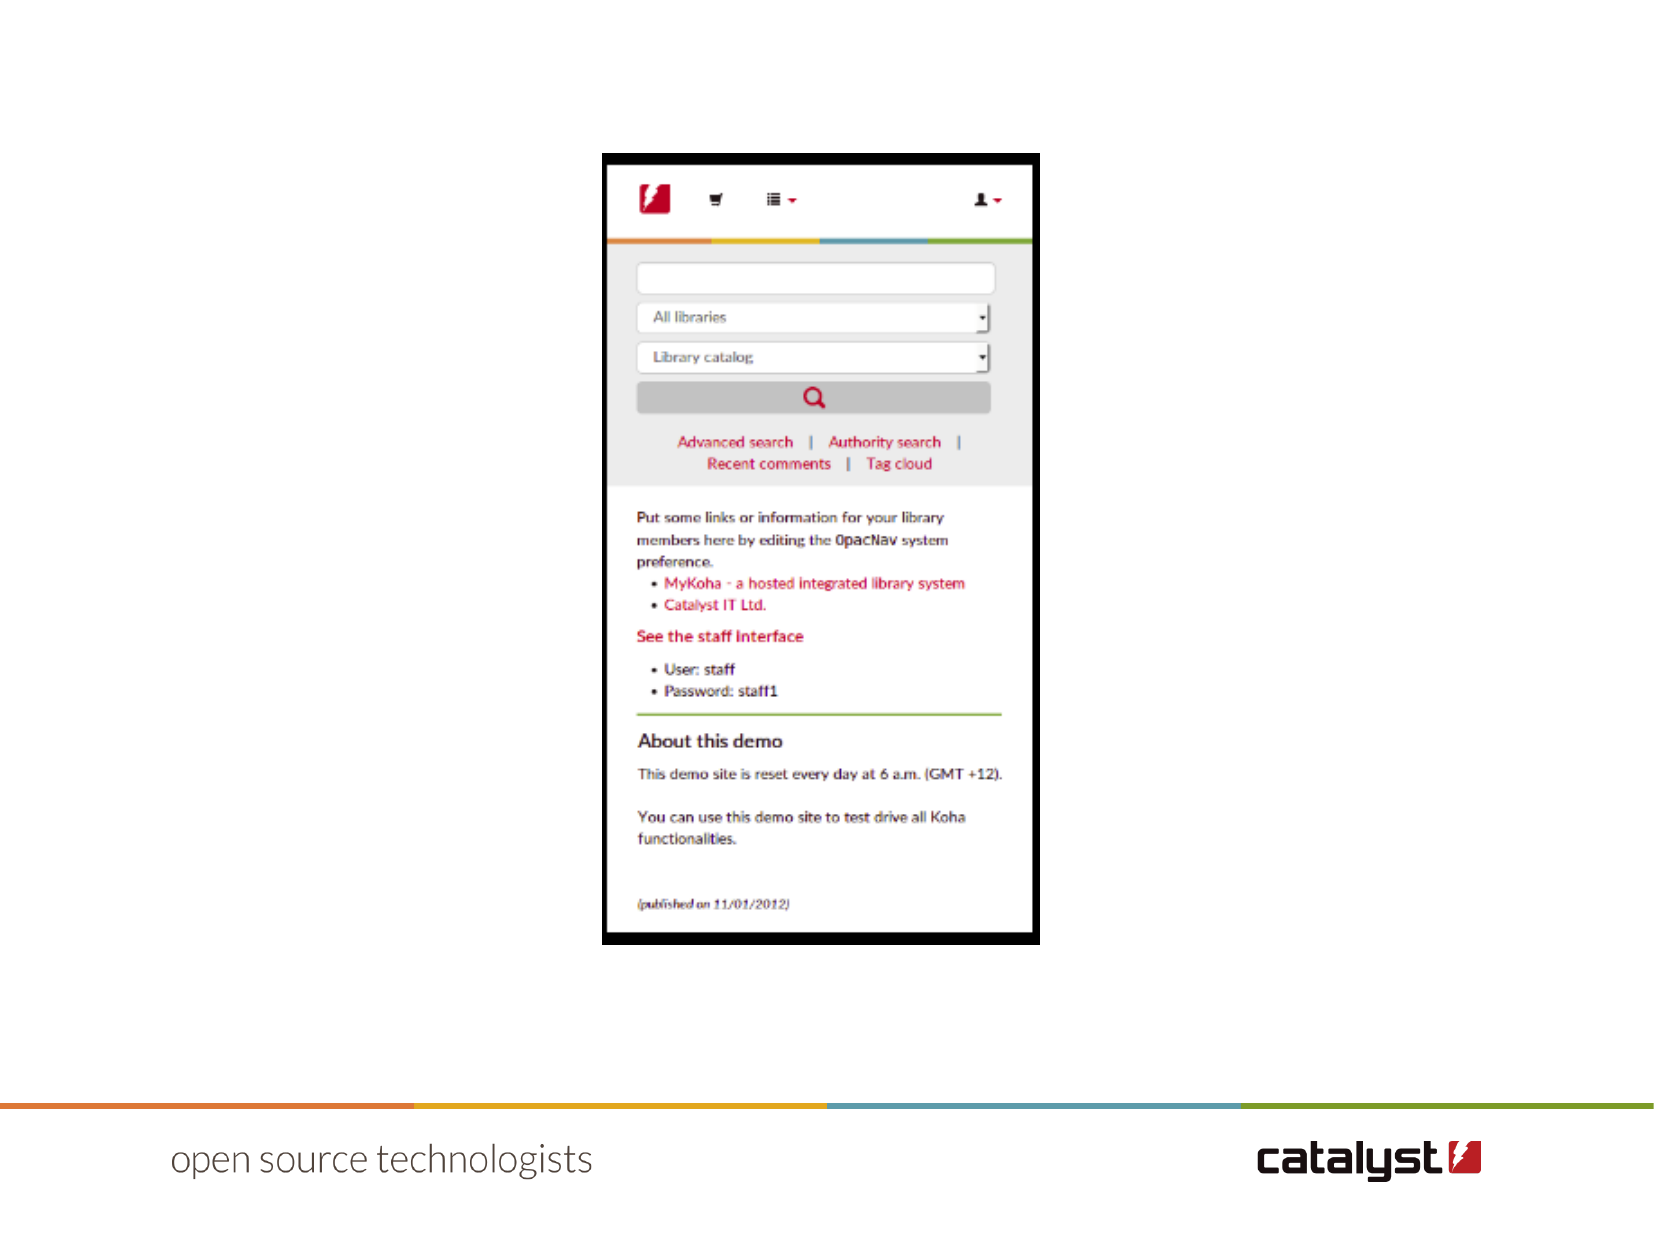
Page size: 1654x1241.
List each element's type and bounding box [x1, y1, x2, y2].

picture [0, 1103, 1654, 1182]
picture [602, 153, 1040, 945]
